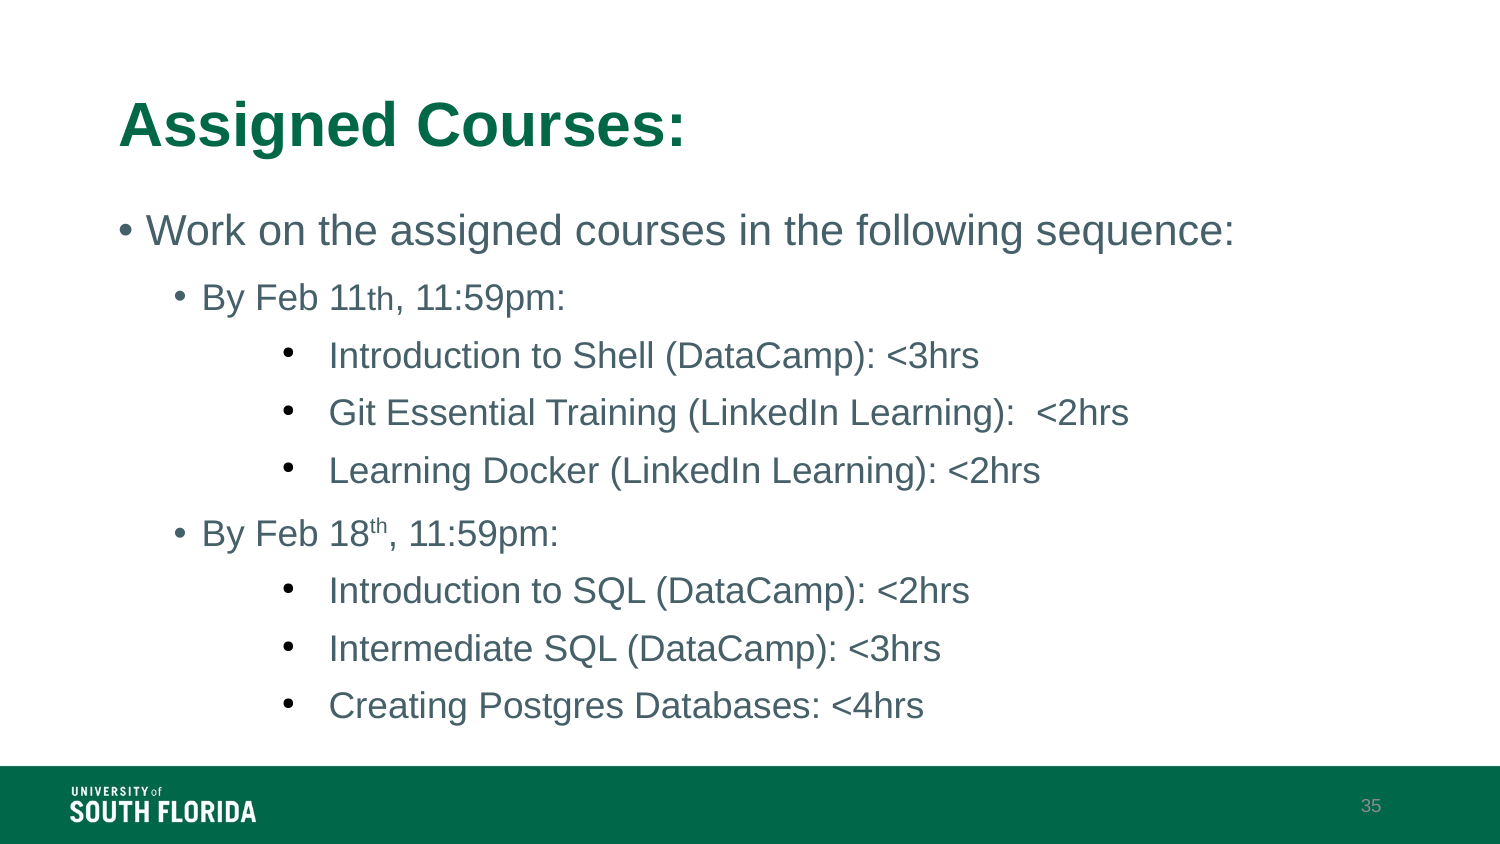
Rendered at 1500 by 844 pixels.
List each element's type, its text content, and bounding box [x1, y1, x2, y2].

title Assigned Courses: [103, 44, 1397, 200]
list Work on the assigned courses in the following sequence: By Feb 11th, 11:59pm: Introduction to Shell (DataCamp): <3hrs Git Essential Training (LinkedIn Learning): <2hrs Learning Docker (LinkedIn Learning): <2hrs By Feb 18th, 11:59pm: Introduction to SQL (DataCamp): <2hrs Intermediate SQL (DataCamp): <3hrs Creating Postgres Databases: <4hrs [103, 200, 1397, 737]
picture [0, 0, 1500, 844]
